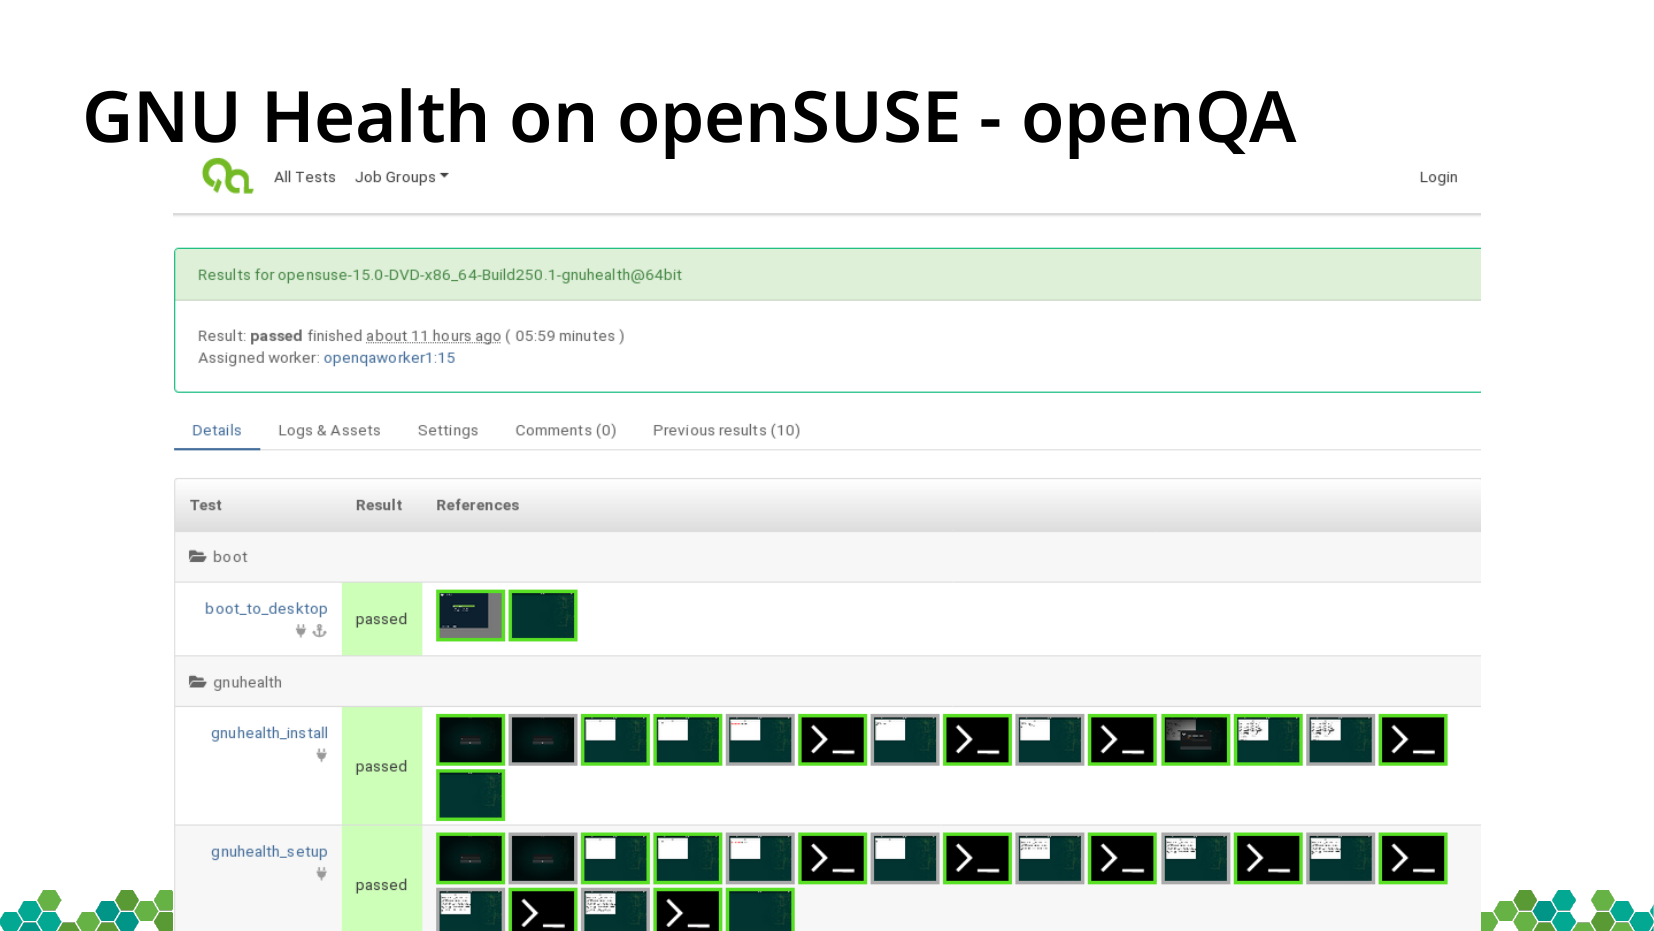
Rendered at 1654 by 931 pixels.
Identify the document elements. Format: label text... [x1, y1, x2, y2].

picture [0, 193, 1654, 931]
title GNU Health on openSUSE - openQA [82, 37, 1571, 193]
